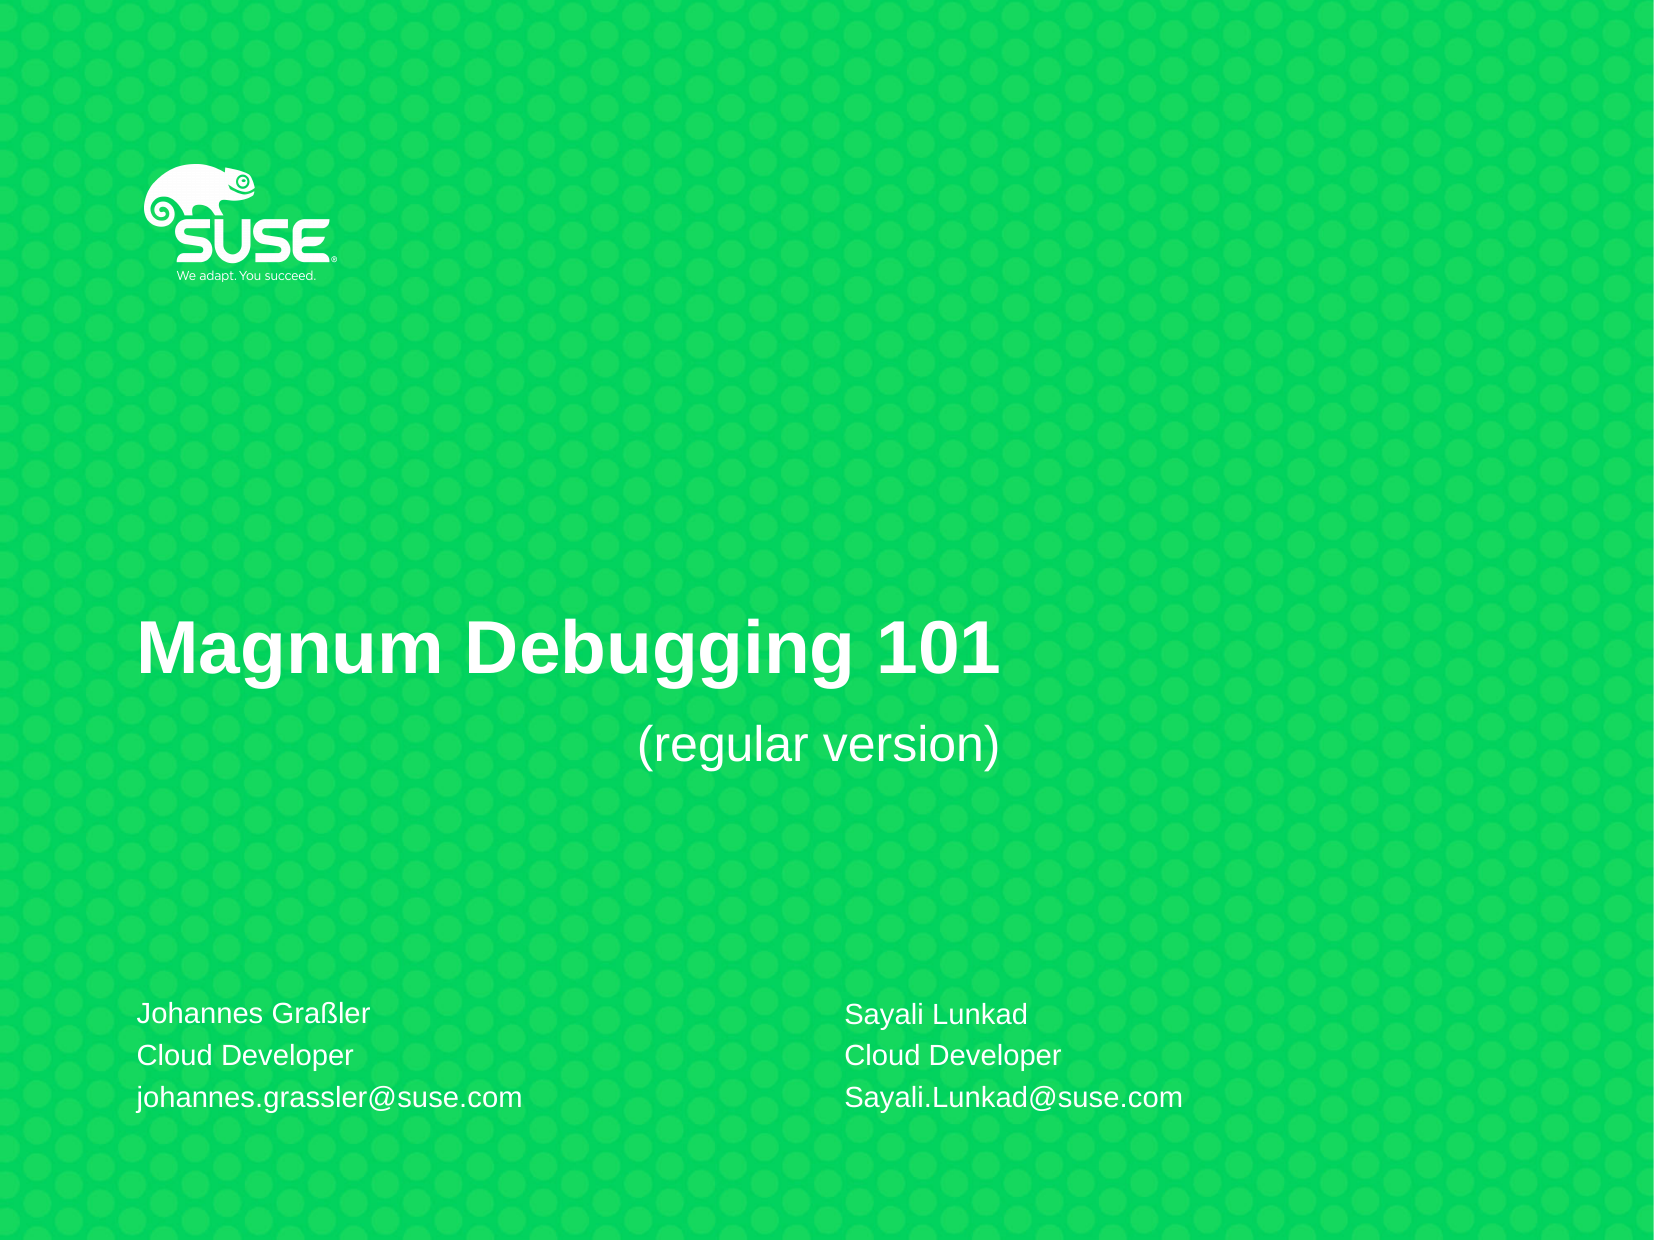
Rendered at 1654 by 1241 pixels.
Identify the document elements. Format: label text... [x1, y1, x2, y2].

title Magnum Debugging 101 [121, 296, 1531, 691]
subtitle Johannes Graßler Cloud Developer johannes.grassler@suse.com [121, 990, 829, 1233]
text_box (regular version) [621, 709, 1048, 836]
text_box Sayali Lunkad Cloud Developer Sayali.Lunkad@suse.com [829, 990, 1587, 1233]
picture [0, 0, 1654, 1240]
